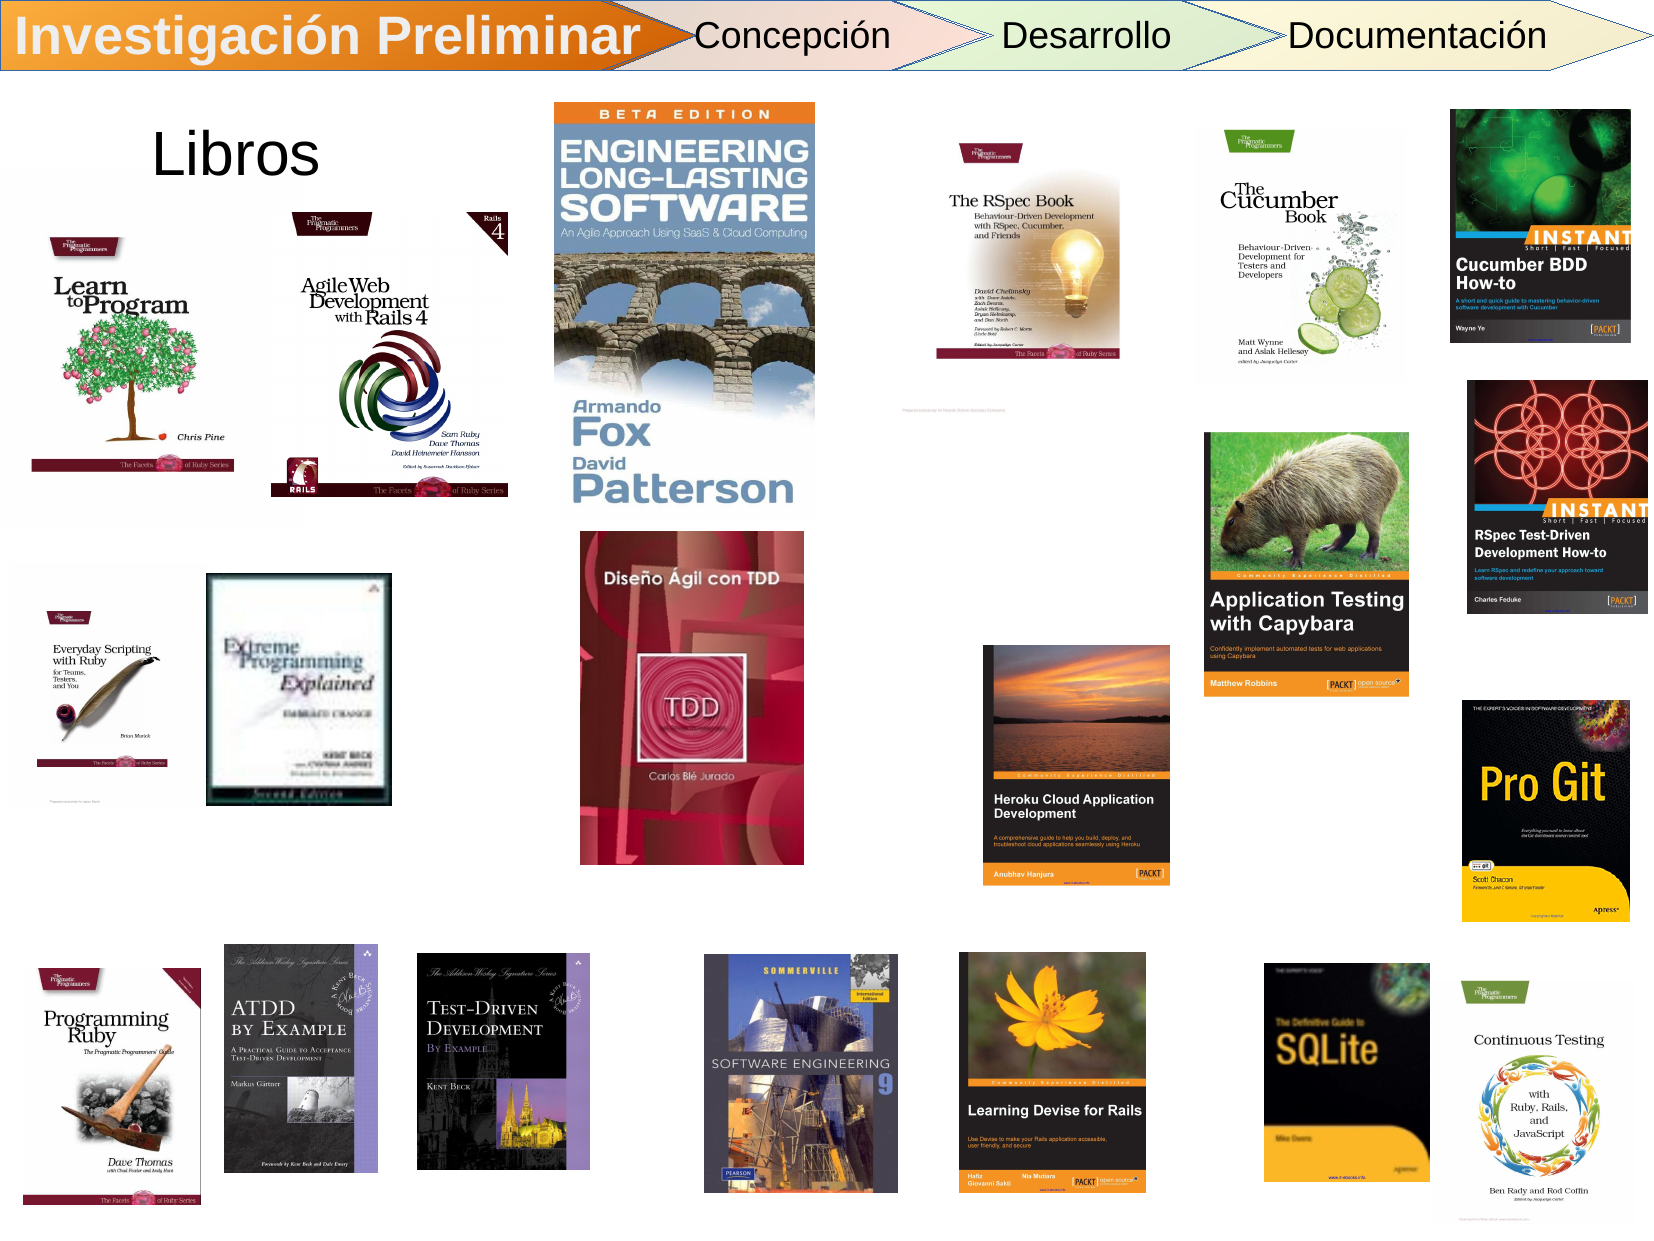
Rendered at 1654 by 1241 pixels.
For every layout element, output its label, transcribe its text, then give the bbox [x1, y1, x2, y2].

title Libros [23, 118, 449, 189]
picture [983, 645, 1170, 886]
picture [897, 77, 1184, 414]
picture [1450, 109, 1631, 344]
picture [1467, 380, 1648, 614]
picture [580, 531, 804, 865]
picture [224, 944, 378, 1173]
picture [704, 954, 898, 1193]
text_box Desarrollo [892, 0, 1282, 71]
text_box Concepción [598, 0, 987, 71]
picture [554, 102, 815, 520]
picture [959, 952, 1146, 1193]
picture [1264, 963, 1430, 1182]
picture [0, 165, 508, 532]
picture [417, 953, 590, 1170]
picture [9, 563, 392, 807]
text_box Documentación [1181, 0, 1654, 71]
text_box Investigación Preliminar [0, 0, 694, 71]
picture [1195, 129, 1406, 383]
picture [1433, 980, 1636, 1224]
picture [1462, 700, 1630, 922]
picture [1204, 432, 1409, 697]
picture [23, 968, 201, 1205]
